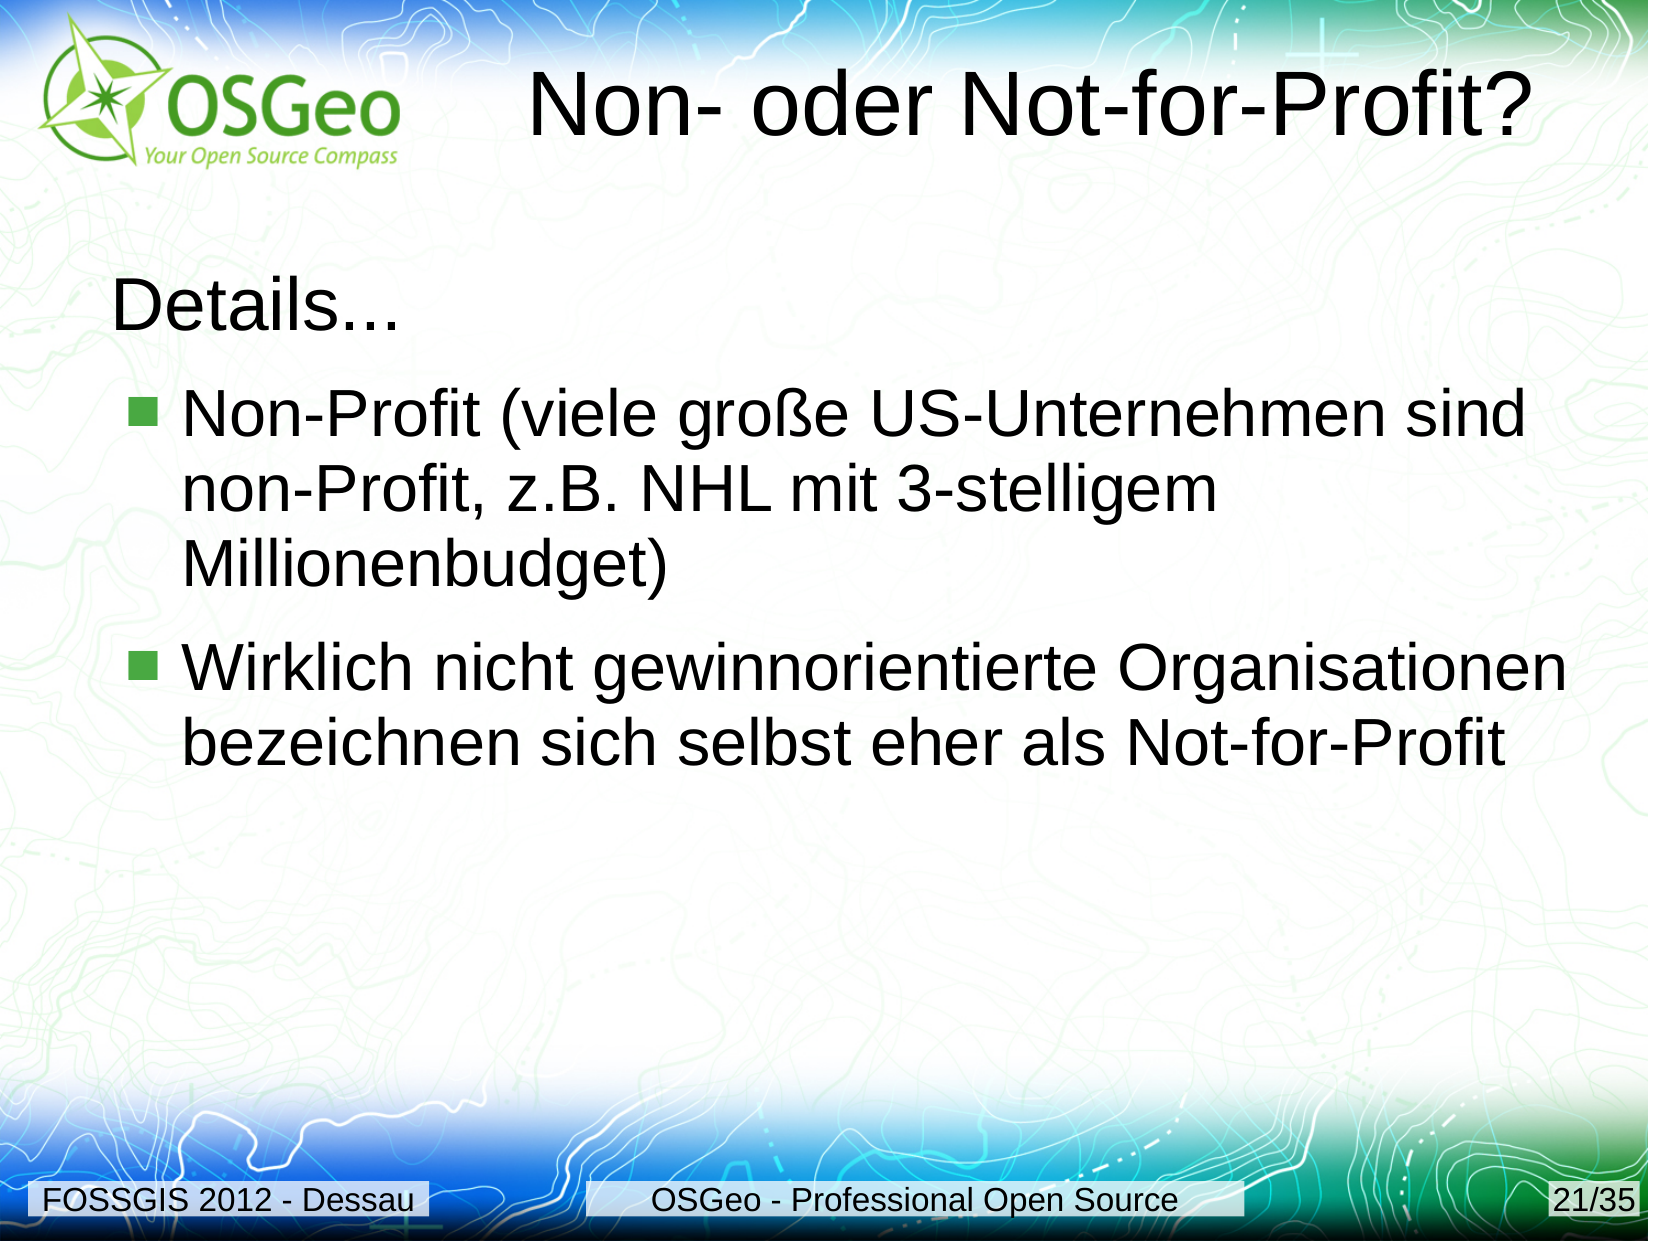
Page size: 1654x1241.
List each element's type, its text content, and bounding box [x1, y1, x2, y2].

title Non- oder Not-for-Profit? [430, 29, 1536, 178]
list Details... Non-Profit (viele große US-Unternehmen sind non-Profit, z.B. NHL mit 3-stelligem Millionenbudget) Wirklich nicht gewinnorientierte Organisationen bezeichnen sich selbst eher als Not-for-Profit [110, 262, 1595, 1055]
picture [0, 0, 1648, 1241]
